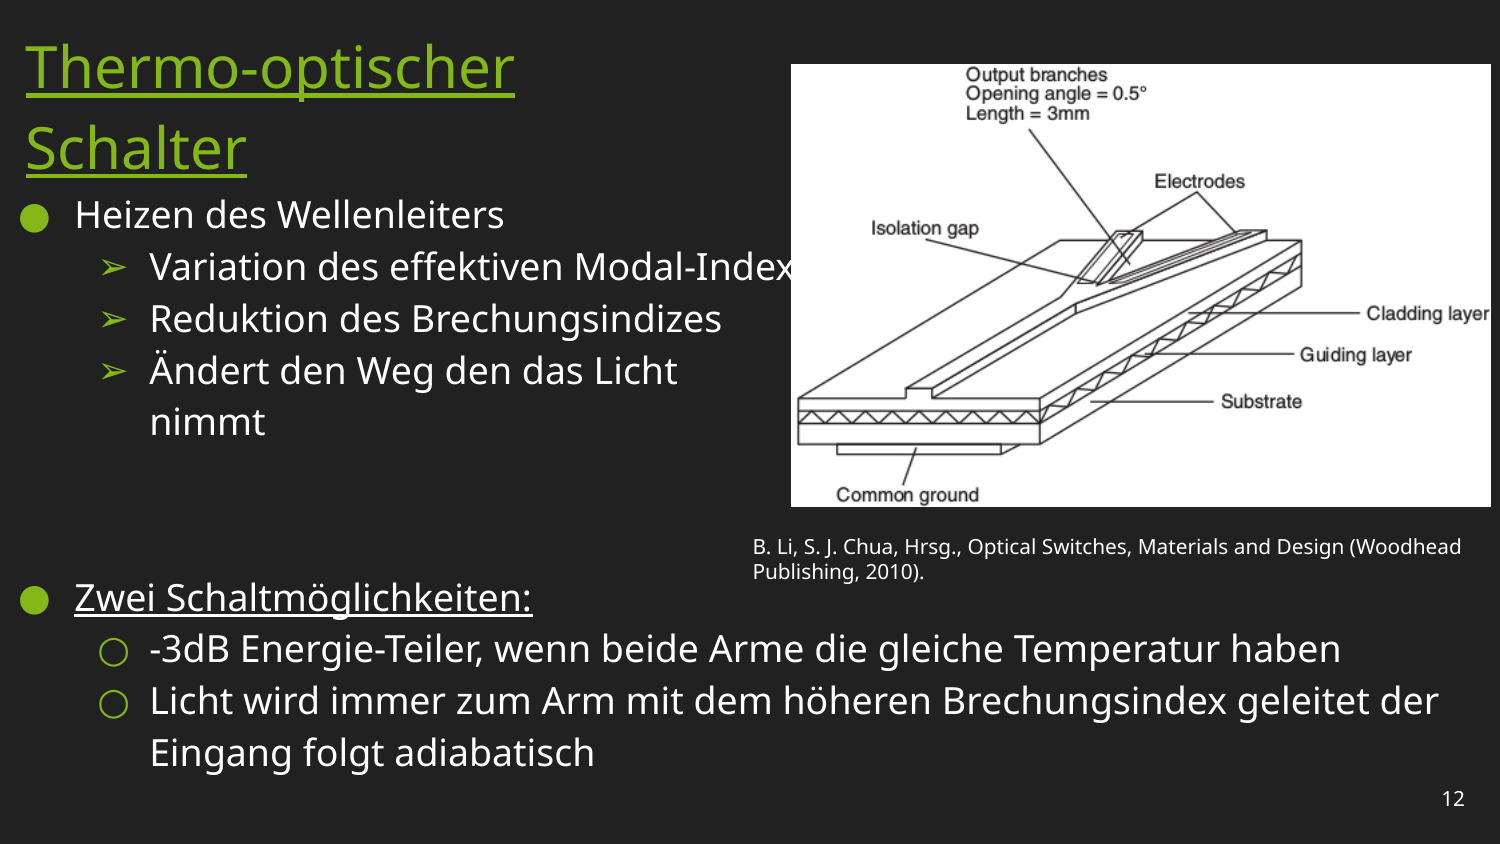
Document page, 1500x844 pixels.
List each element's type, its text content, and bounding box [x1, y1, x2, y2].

text_box B. Li, S. J. Chua, Hrsg., Optical Switches, Materials and Design (Woodhead Publishing, 2010). [737, 518, 1491, 584]
list Zwei Schaltmöglichkeiten: -3dB Energie-Teiler, wenn beide Arme die gleiche Temperatur haben Licht wird immer zum Arm mit dem höheren Brechungsindex geleitet der Eingang folgt adiabatisch [0, 552, 1485, 745]
list Heizen des Wellenleiters Variation des effektiven Modal-Index Reduktion des Brechungsindizes Ändert den Weg den das Licht nimmt [0, 169, 813, 552]
picture [791, 64, 1491, 507]
slide_number <number> [1389, 764, 1480, 830]
title Thermo-optischer Schalter [10, 4, 750, 99]
